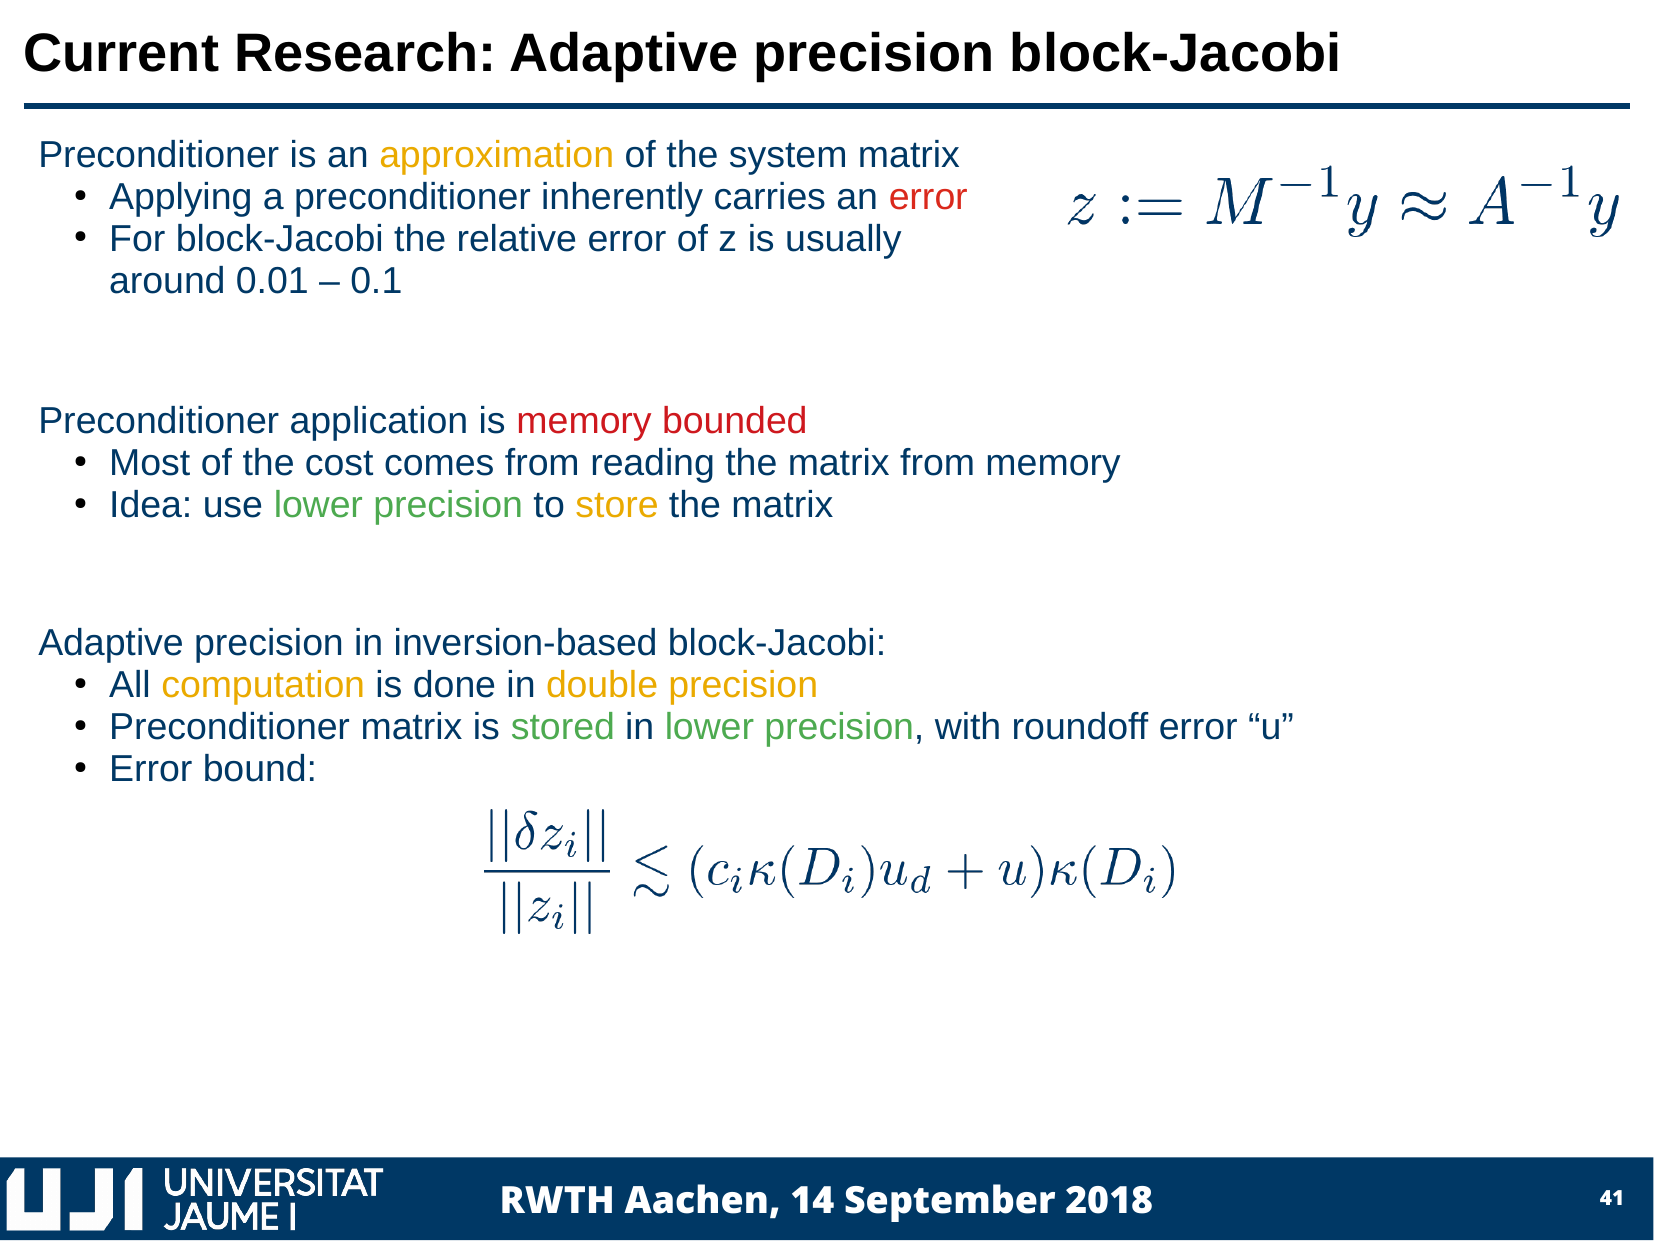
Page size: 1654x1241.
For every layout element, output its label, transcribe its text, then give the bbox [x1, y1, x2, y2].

text_box Preconditioner application is memory bounded Most of the cost comes from reading the matrix from memory Idea: use lower precision to store the matrix [23, 392, 1137, 533]
title Current Research: Adaptive precision block-Jacobi [23, 0, 1630, 107]
text_box Preconditioner is an approximation of the system matrix Applying a preconditioner inherently carries an error For block-Jacobi the relative error of z is usually around 0.01 – 0.1 [23, 125, 993, 331]
picture [0, 1158, 390, 1241]
text_box Adaptive precision in inversion-based block-Jacobi: All computation is done in double precision Preconditioner matrix is stored in lower precision, with roundoff error “u” Error bound: [23, 614, 1310, 797]
picture [1067, 165, 1619, 237]
picture [484, 809, 1174, 934]
